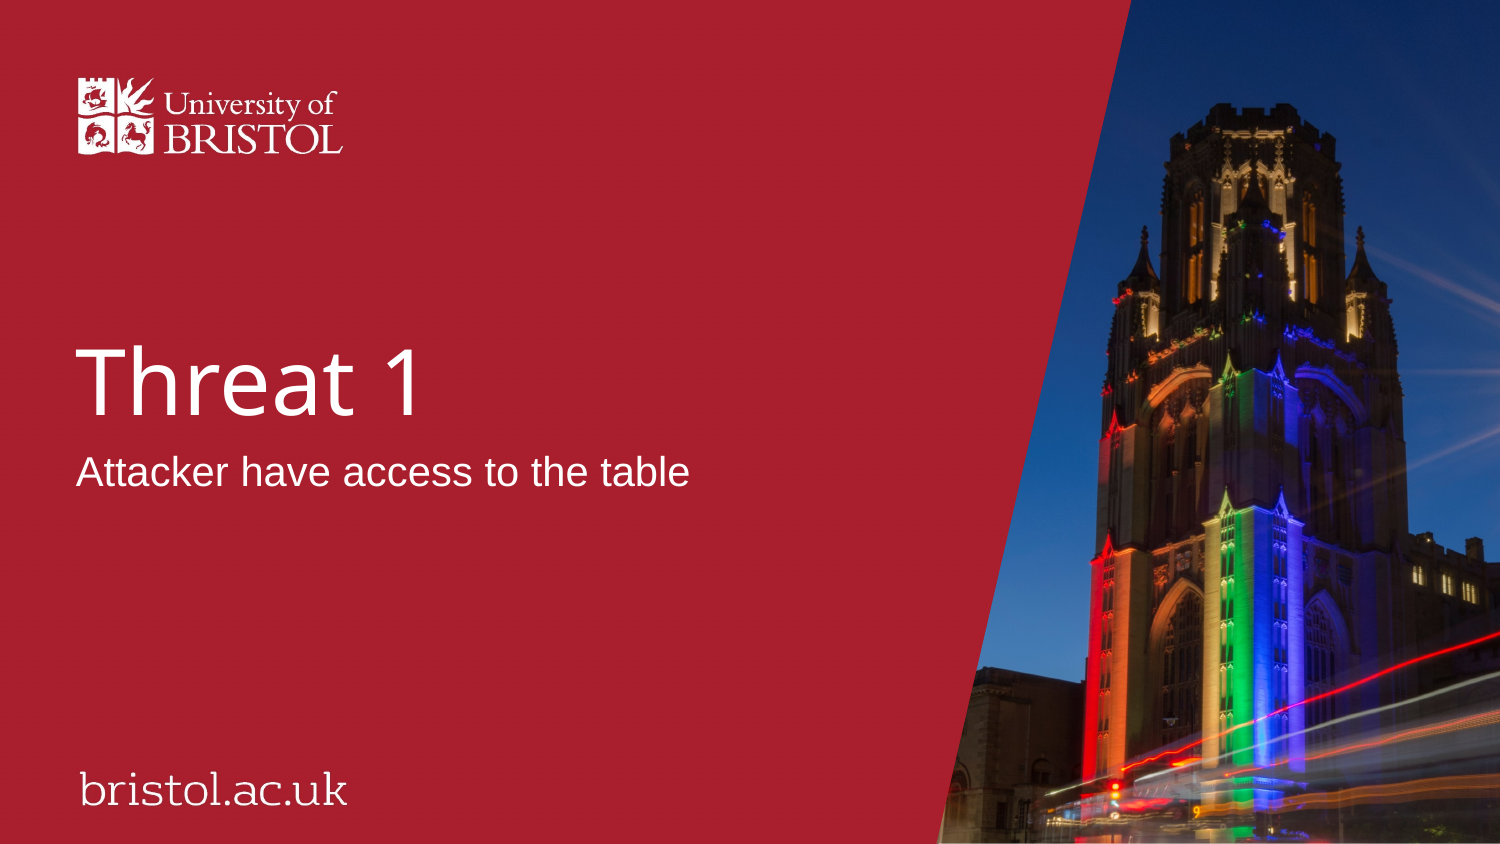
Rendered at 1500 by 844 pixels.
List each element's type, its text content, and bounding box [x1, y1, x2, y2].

title Threat 1 [60, 262, 924, 443]
subtitle Attacker have access to the table [60, 443, 924, 659]
